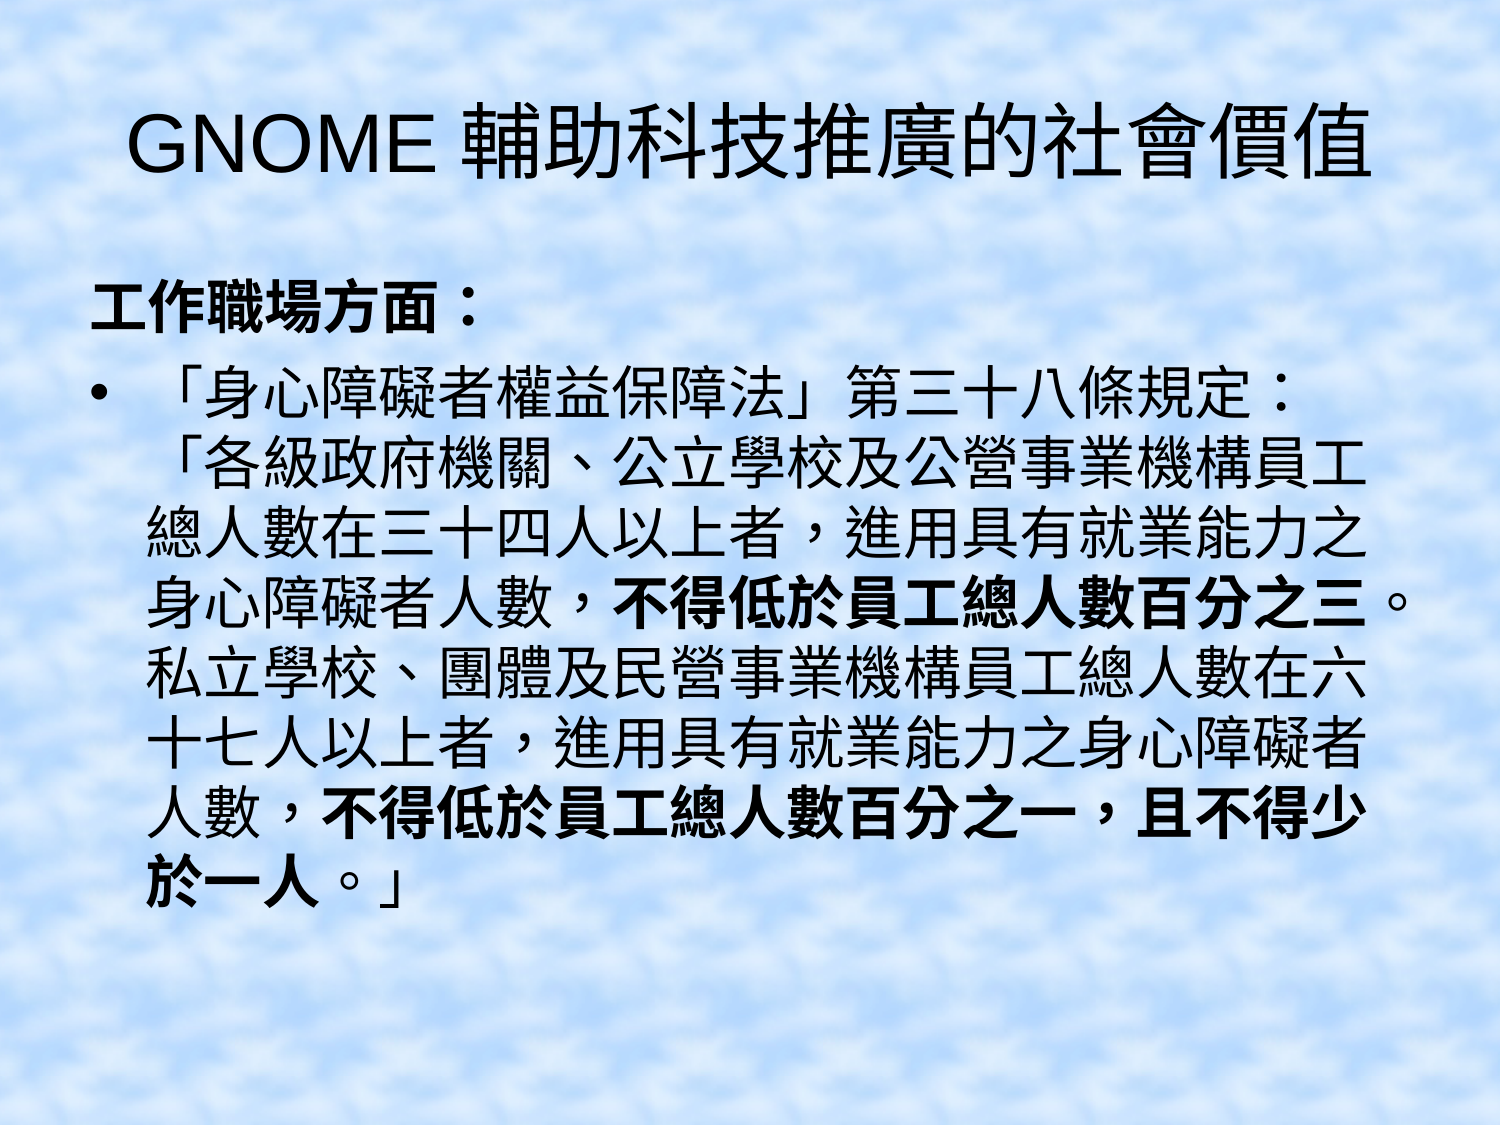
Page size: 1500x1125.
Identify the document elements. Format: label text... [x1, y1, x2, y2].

picture [0, 0, 1500, 1125]
title GNOME輔助科技推廣的社會價值 [75, 20, 1426, 257]
list 工作職場方面： 「身心障礙者權益保障法」第三十八條規定：「各級政府機關、公立學校及公營事業機構員工總人數在三十四人以上者，進用具有就業能力之身心障礙者人數，不得低於員工總人數百分之三。私立學校、團體及民營事業機構員工總人數在六十七人以上者，進用具有就業能力之身心障礙者人數，不得低於員工總人數百分之一，且不得少於一人。」 [75, 262, 1426, 1011]
